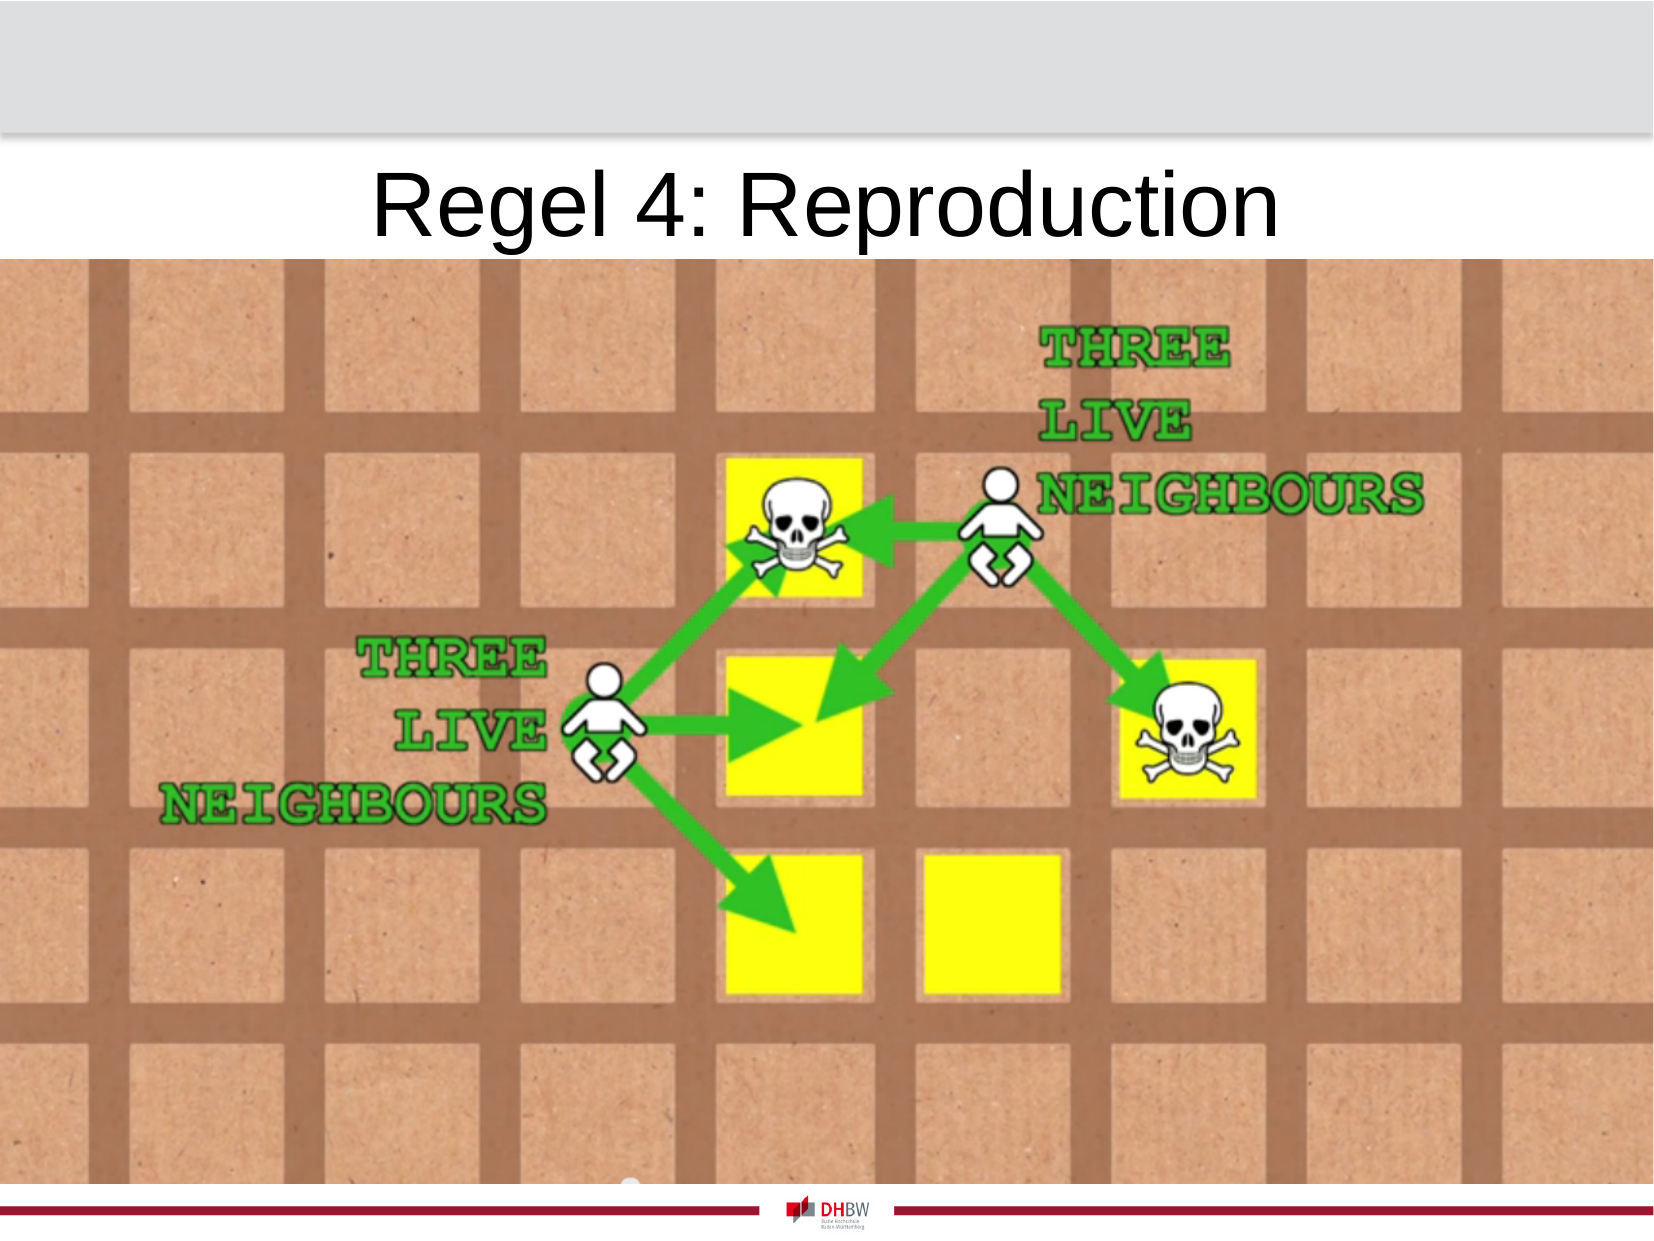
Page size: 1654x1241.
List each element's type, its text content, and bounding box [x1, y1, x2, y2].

title Regel 4: Reproduction [82, 49, 1571, 257]
picture [0, 1, 1654, 1237]
